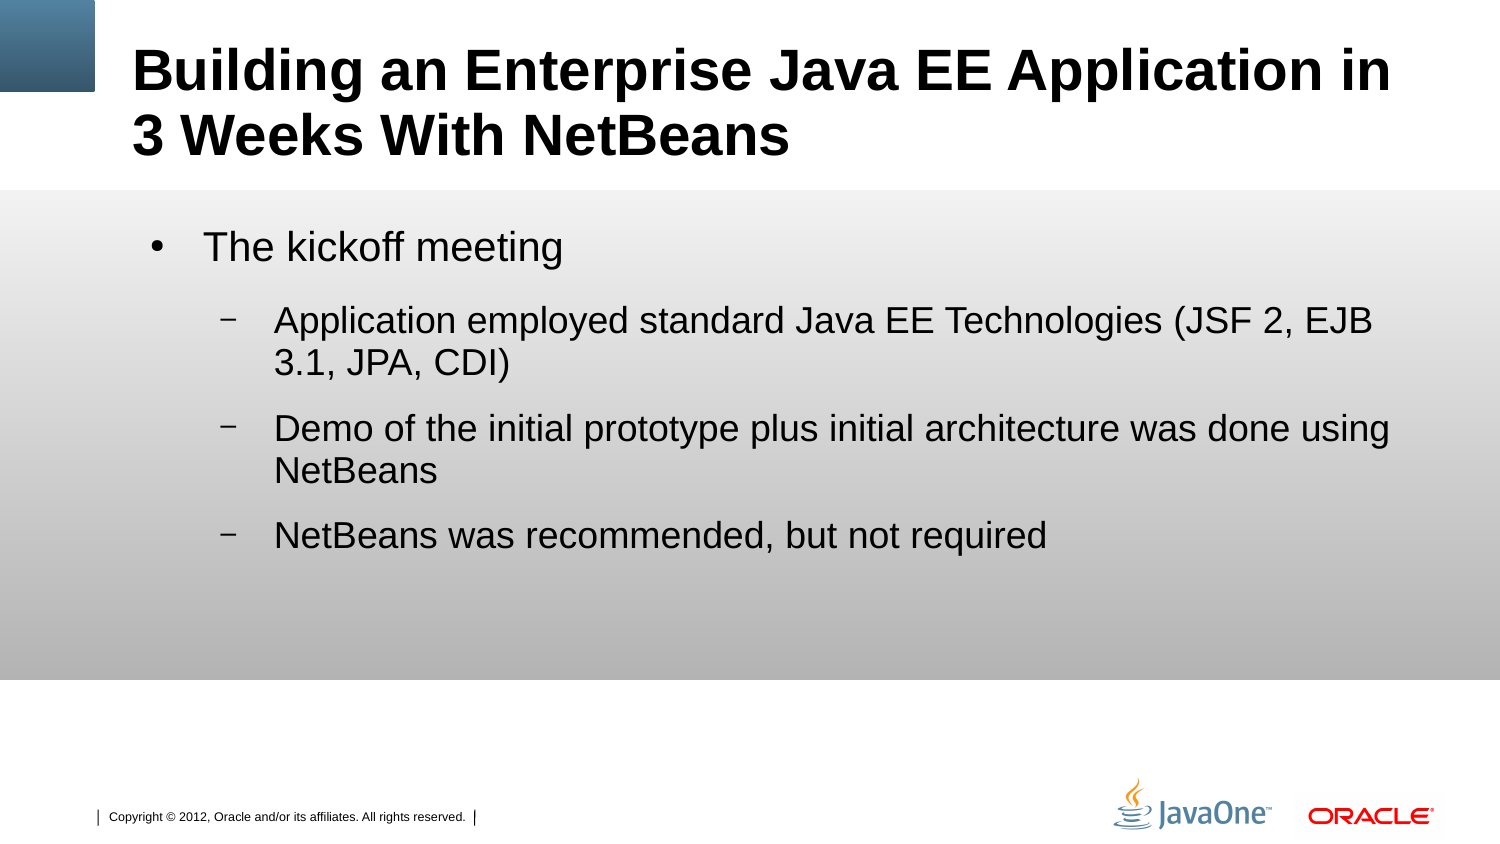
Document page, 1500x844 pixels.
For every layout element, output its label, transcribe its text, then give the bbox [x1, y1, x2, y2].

picture [1293, 792, 1445, 840]
picture [1097, 761, 1288, 844]
list The kickoff meeting Application employed standard Java EE Technologies (JSF 2, EJB 3.1, JPA, CDI) Demo of the initial prototype plus initial architecture was done using NetBeans NetBeans was recommended, but not required [132, 223, 1407, 653]
title Building an Enterprise Java EE Application in 3 Weeks With NetBeans [132, 37, 1407, 168]
